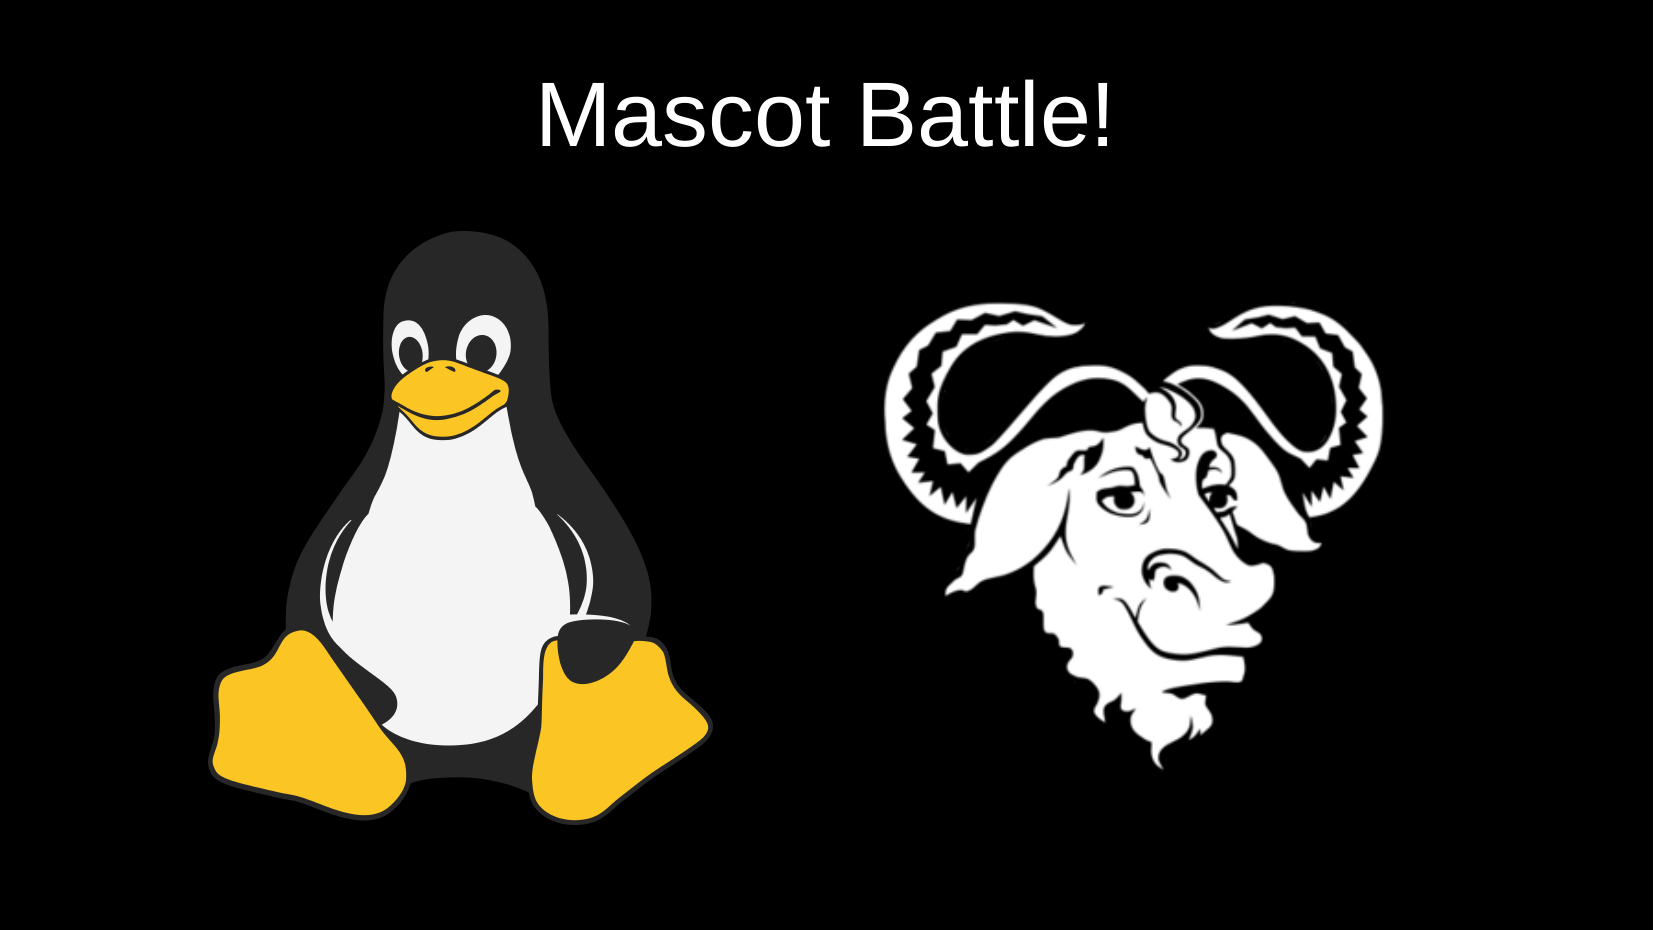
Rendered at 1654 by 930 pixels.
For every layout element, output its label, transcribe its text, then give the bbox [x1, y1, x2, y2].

picture [881, 299, 1388, 795]
title Mascot Battle! [82, 37, 1571, 193]
picture [208, 231, 713, 826]
